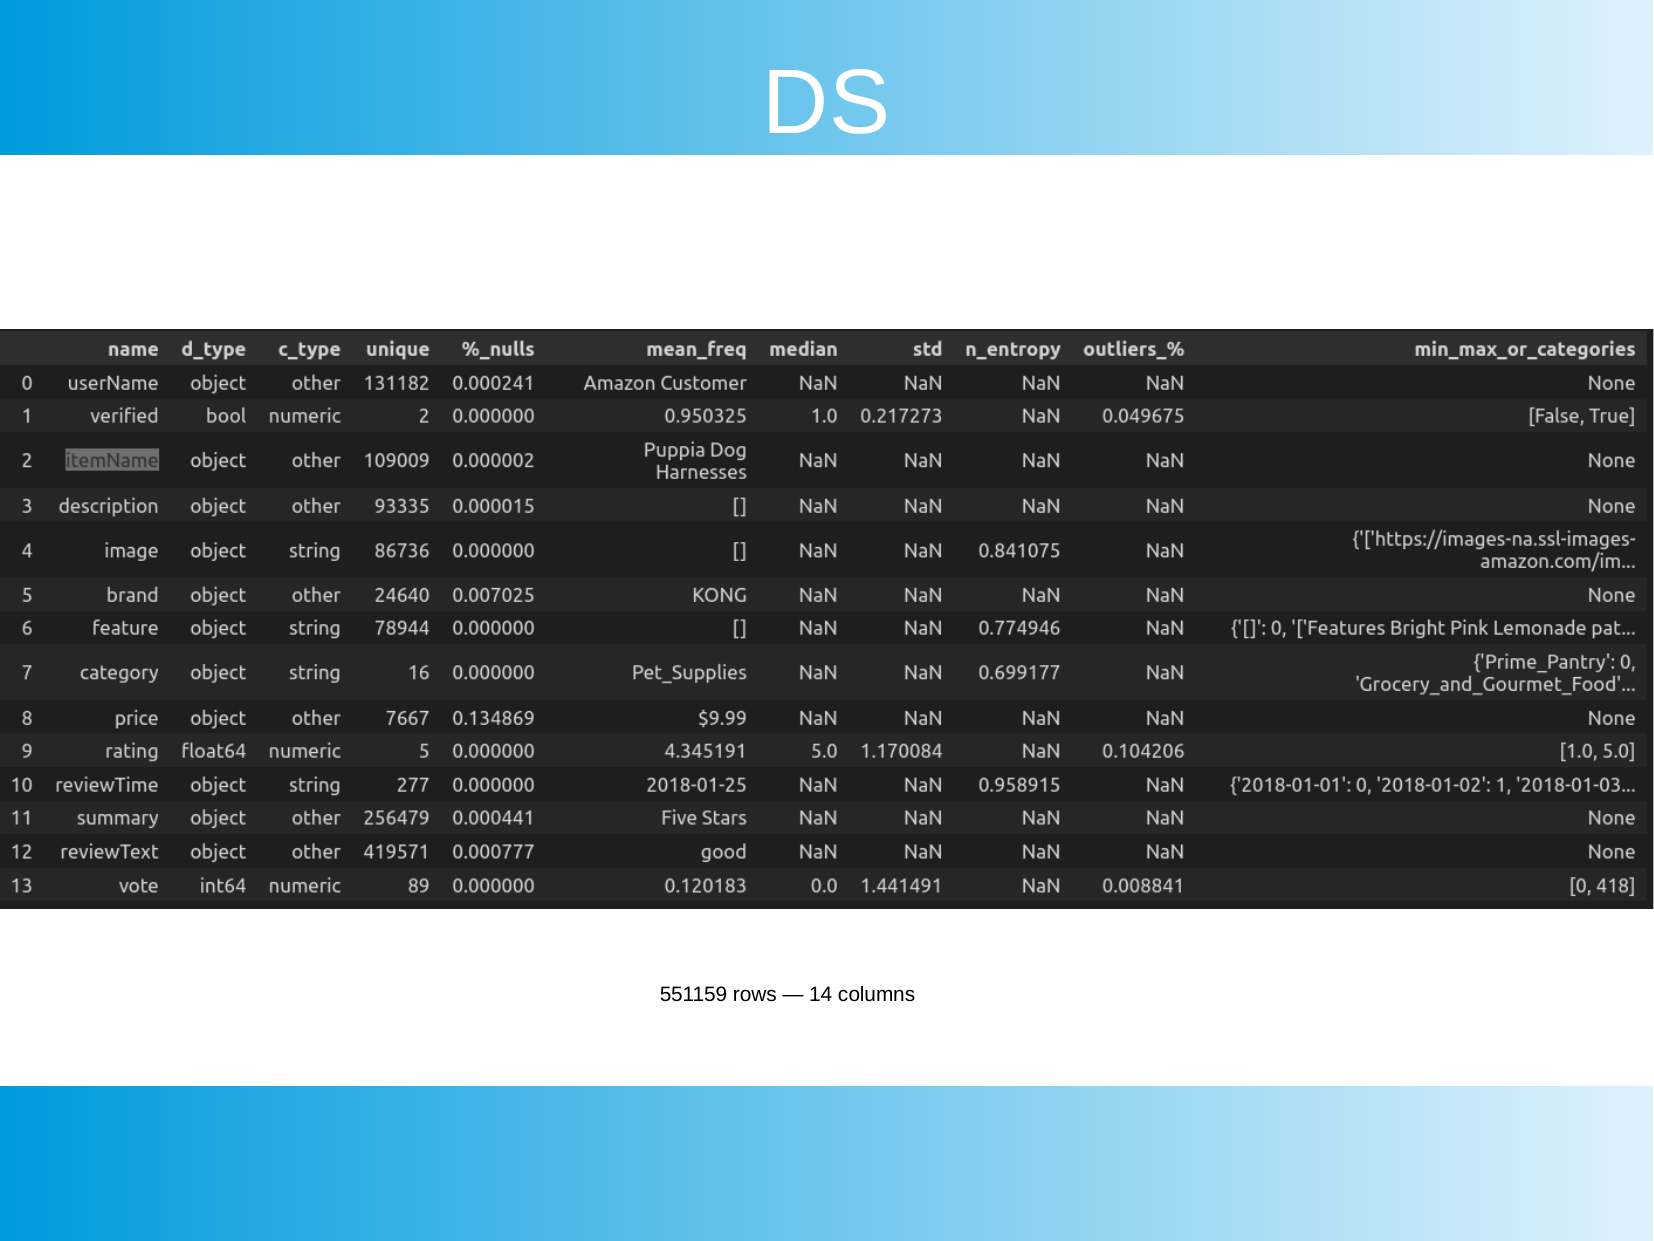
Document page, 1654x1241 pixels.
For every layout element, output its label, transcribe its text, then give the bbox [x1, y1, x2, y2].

title DS [82, 49, 1571, 155]
picture [0, 329, 1654, 909]
text_box 551159 rows — 14 columns [645, 975, 944, 1014]
